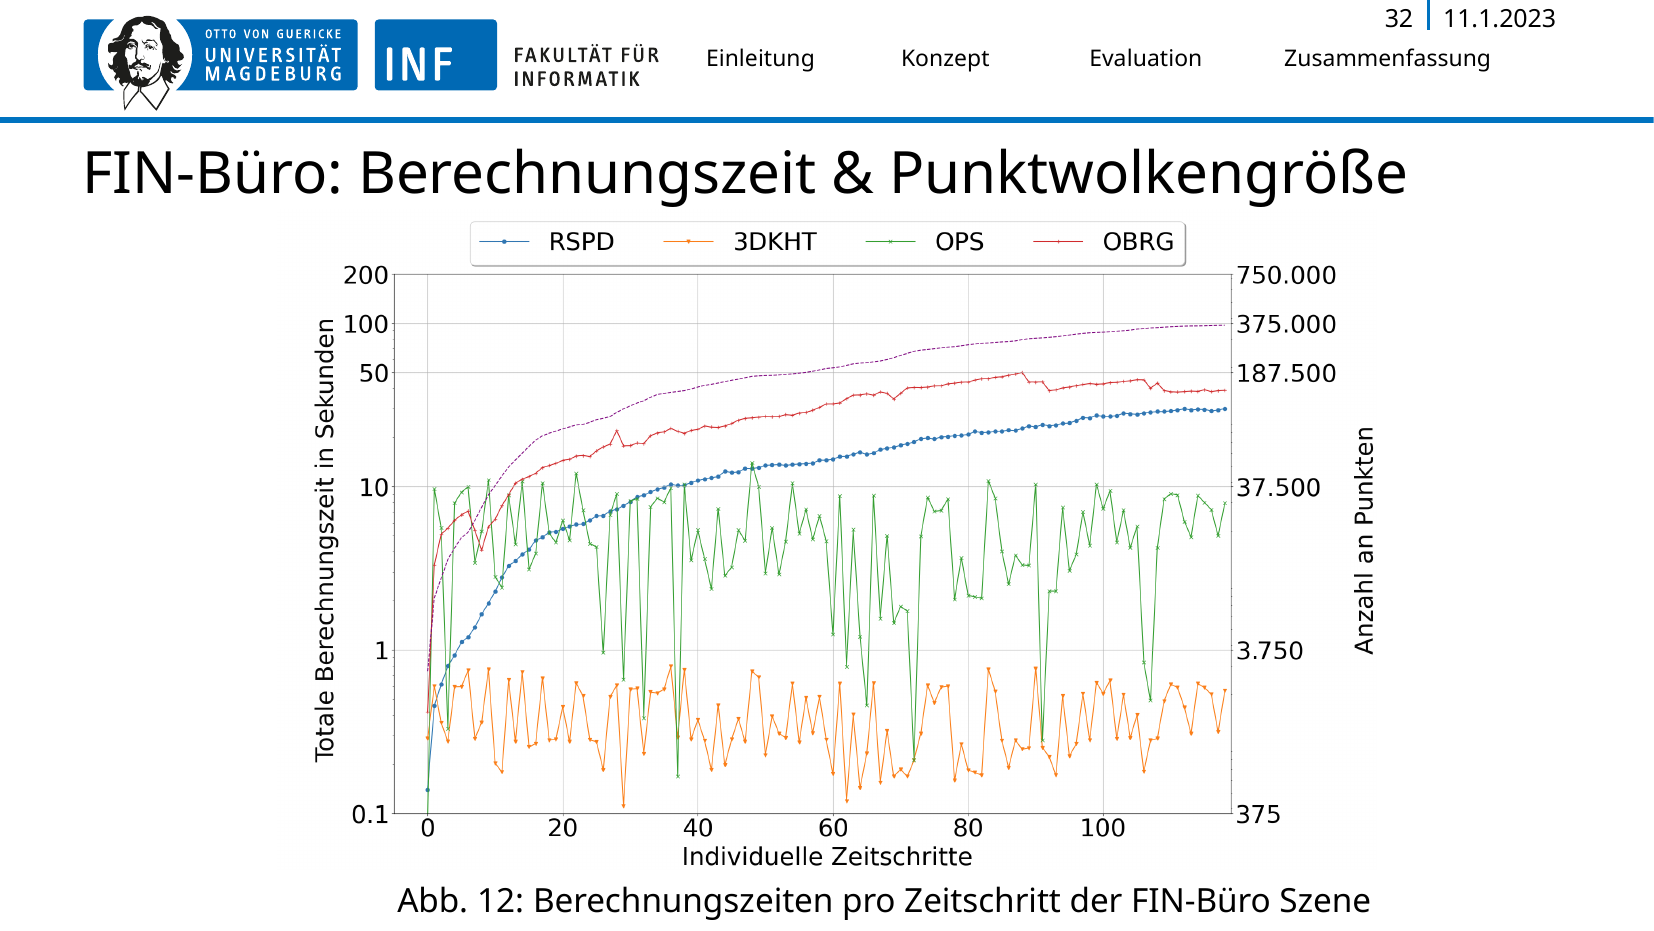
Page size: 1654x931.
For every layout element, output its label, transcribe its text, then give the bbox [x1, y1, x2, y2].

picture [277, 209, 1377, 871]
title FIN-Büro: Berechnungszeit & Punktwolkengröße [82, 131, 1571, 211]
text_box Abb. 12: Berechnungszeiten pro Zeitschritt der FIN-Büro Szene [255, 870, 1516, 929]
